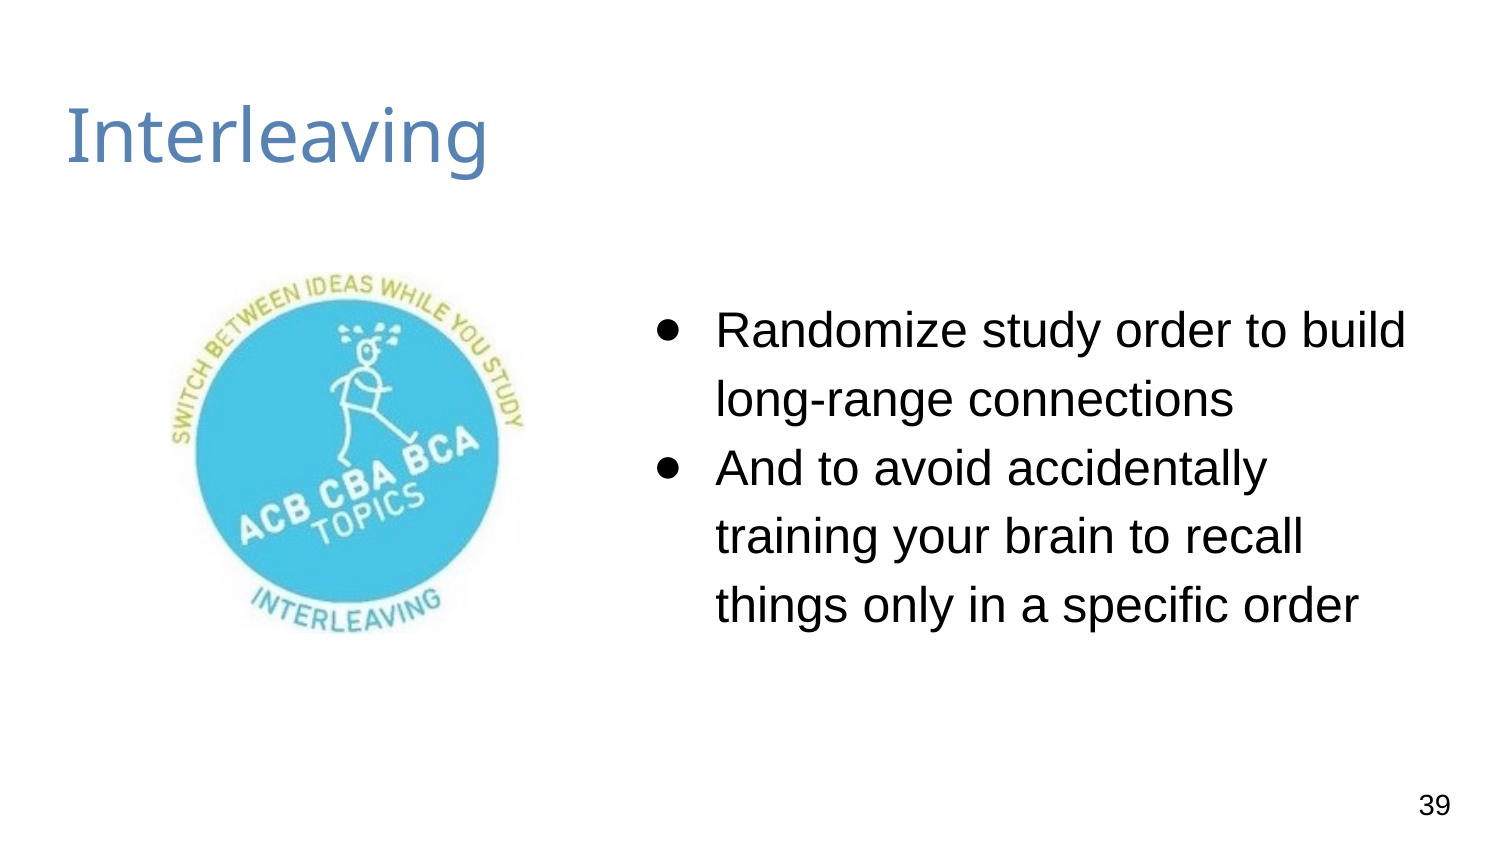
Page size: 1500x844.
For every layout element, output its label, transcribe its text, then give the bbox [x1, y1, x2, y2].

title Interleaving [51, 72, 1449, 189]
list Randomize study order to build long-range connections And to avoid accidentally training your brain to recall things only in a specific order [625, 273, 1423, 652]
picture [170, 272, 525, 634]
